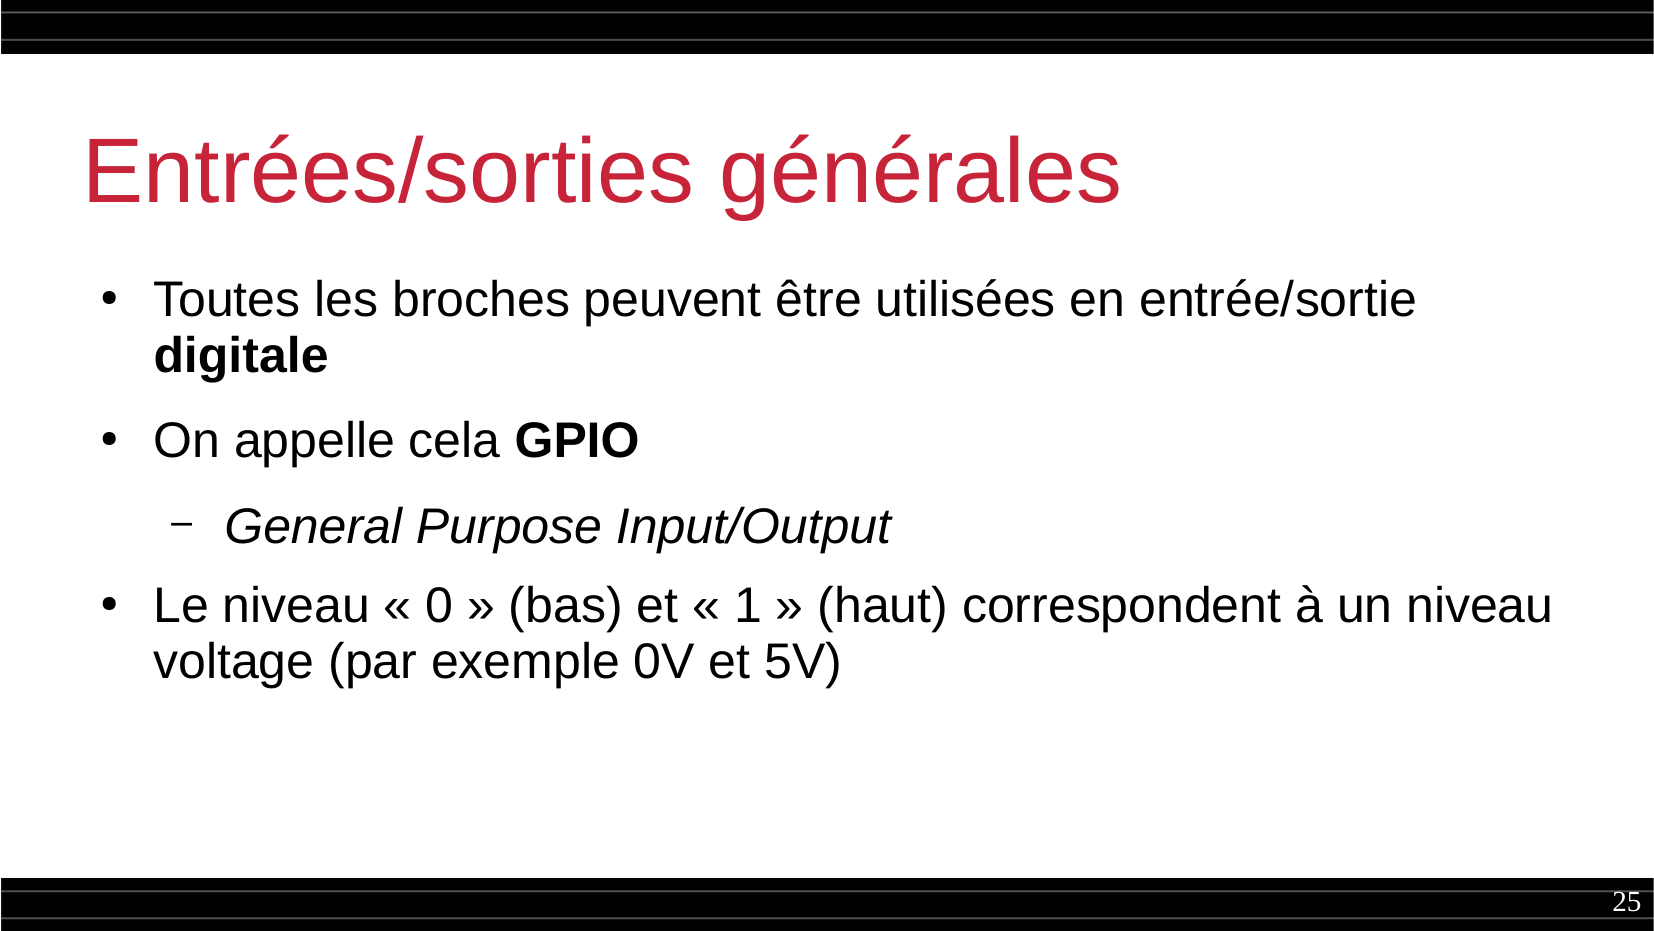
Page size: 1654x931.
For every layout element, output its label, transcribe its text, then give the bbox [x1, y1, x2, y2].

list Toutes les broches peuvent être utilisées en entrée/sortie digitale On appelle cela GPIO General Purpose Input/Output Le niveau « 0 » (bas) et « 1 » (haut) correspondent à un niveau voltage (par exemple 0V et 5V) [82, 271, 1571, 758]
picture [1, 0, 1654, 54]
title Entrées/sorties générales [82, 92, 1571, 249]
picture [1, 878, 1654, 931]
